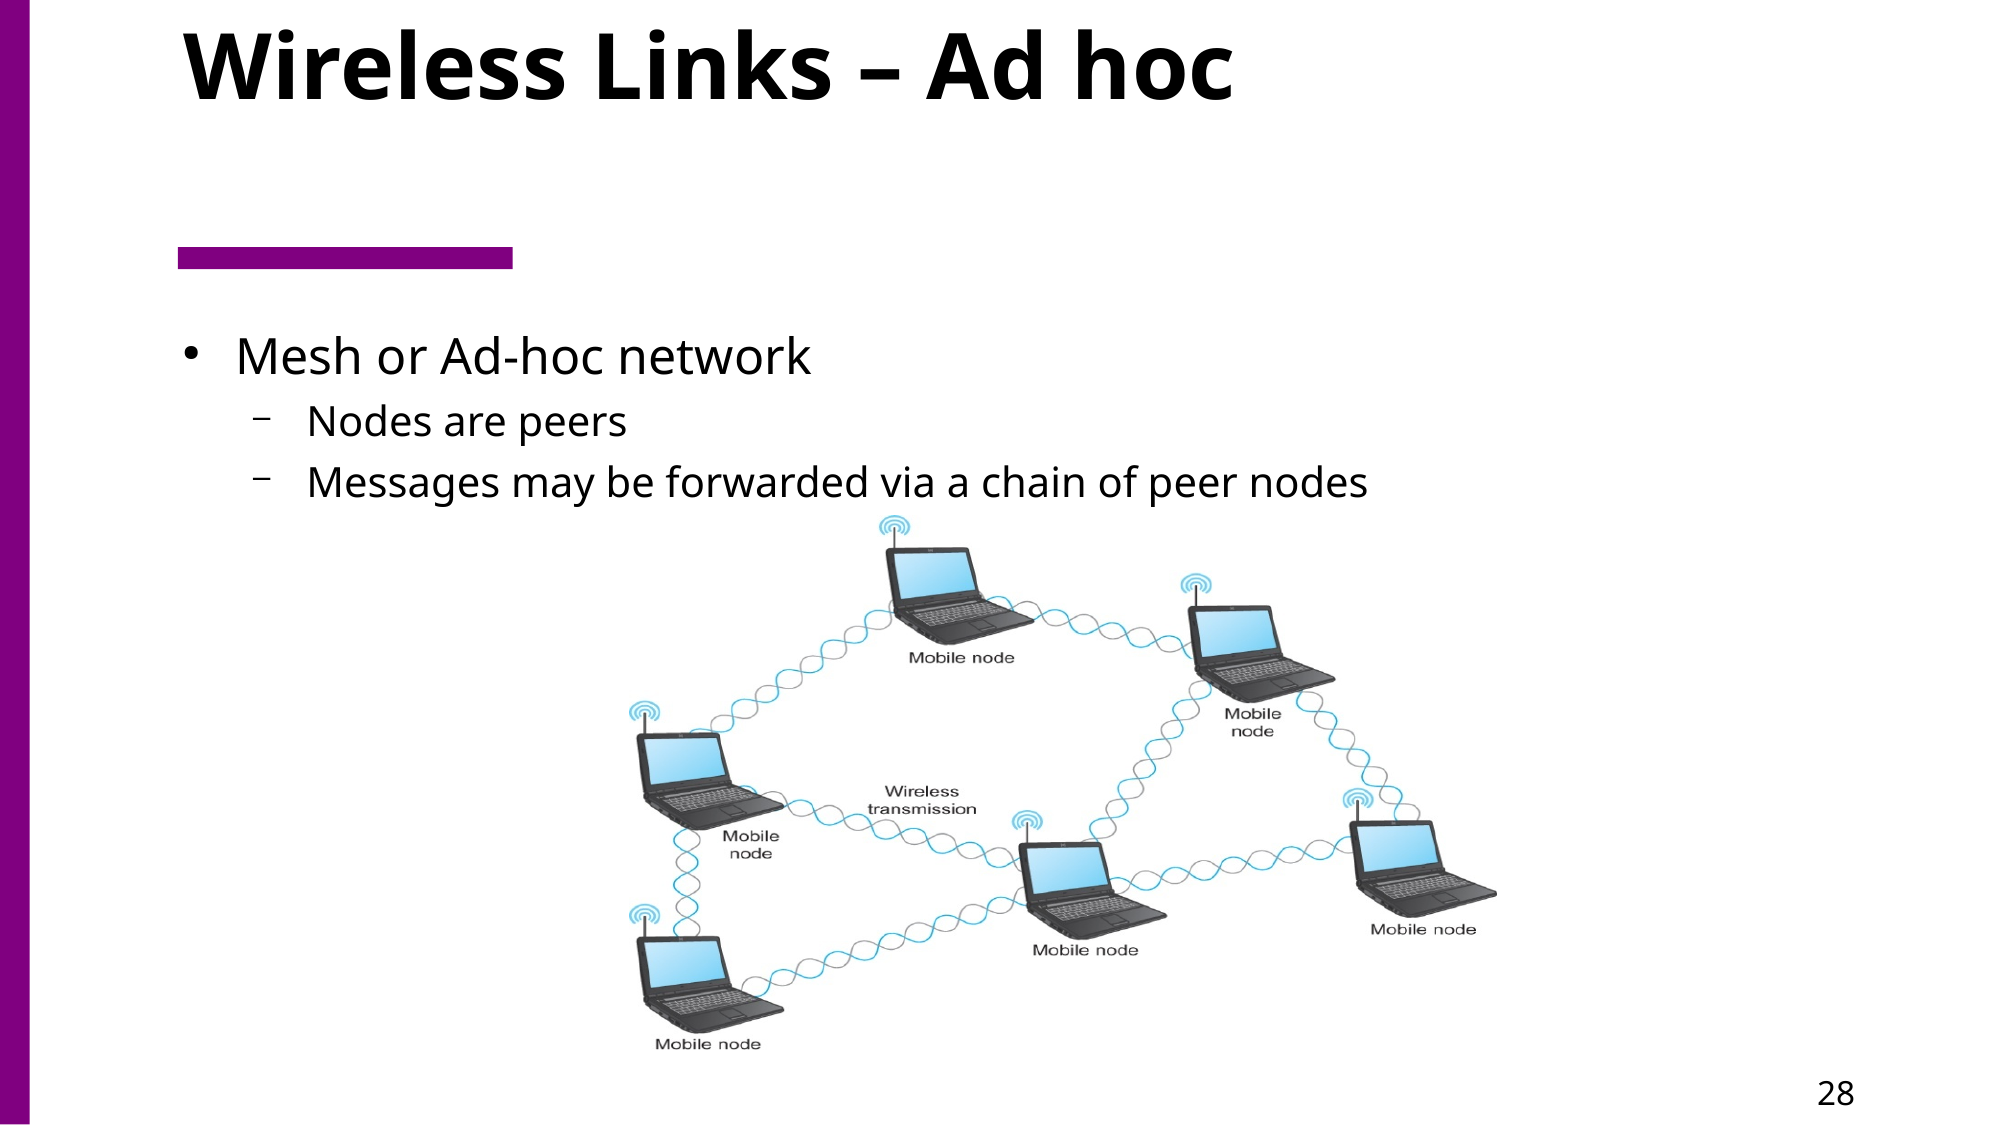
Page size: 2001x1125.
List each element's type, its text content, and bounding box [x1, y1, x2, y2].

title Wireless Links – Ad hoc [133, 0, 1946, 126]
picture [629, 1024, 1497, 1052]
list Mesh or Ad-hoc network Nodes are peers Messages may be forwarded via a chain of peer nodes [149, 184, 1959, 1024]
